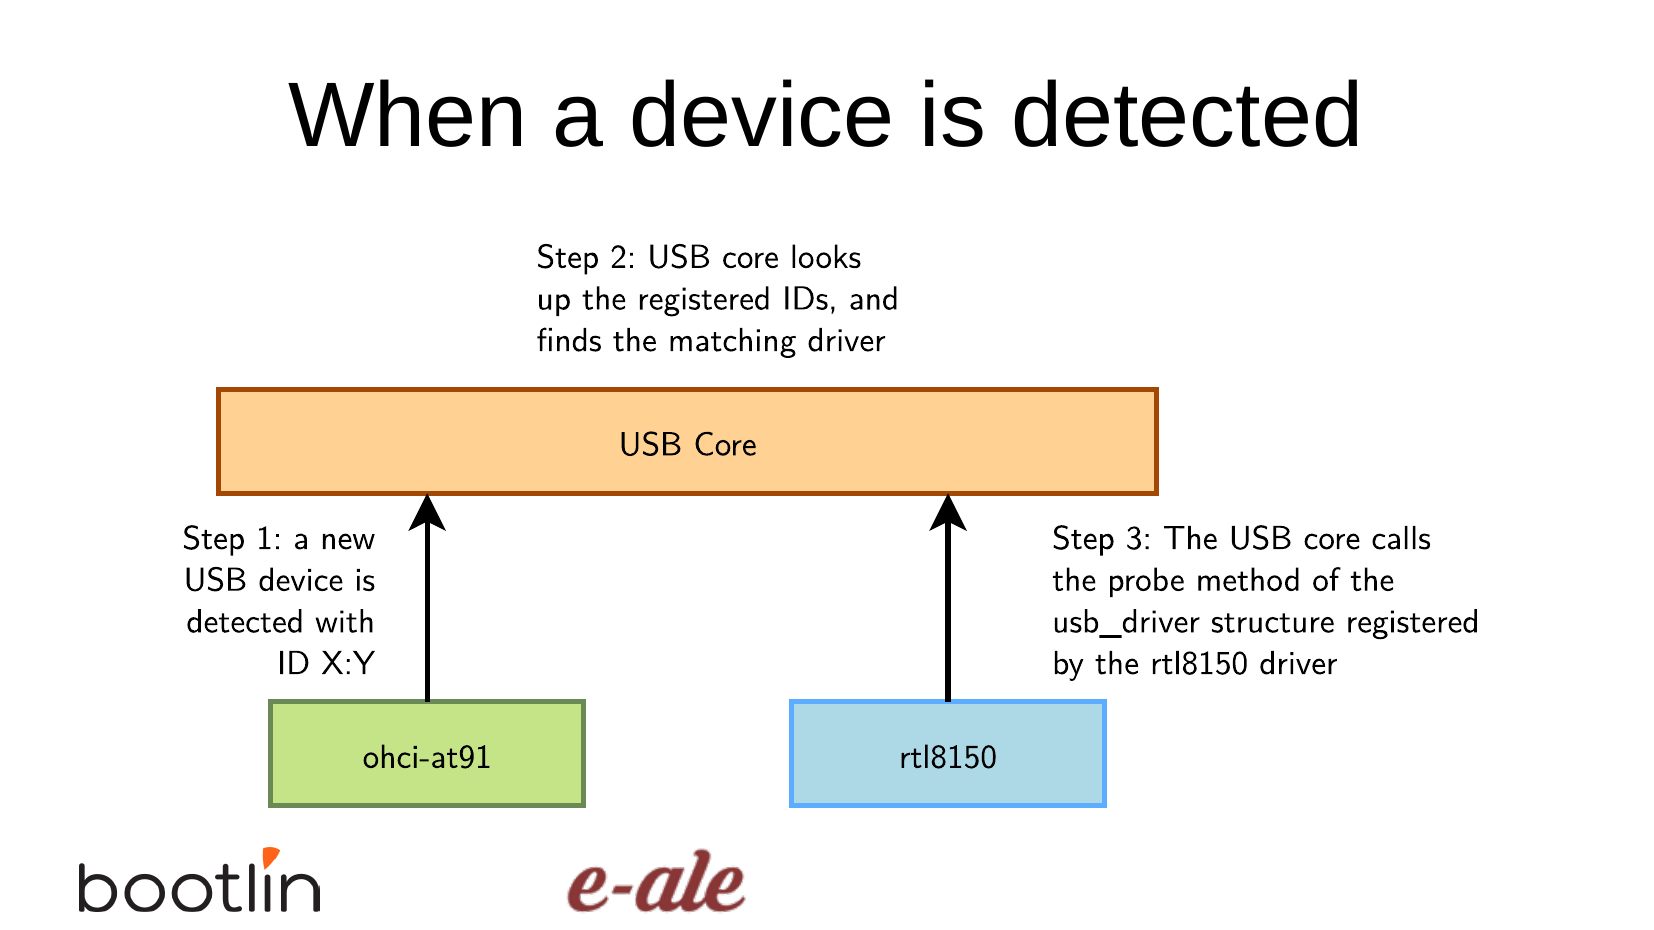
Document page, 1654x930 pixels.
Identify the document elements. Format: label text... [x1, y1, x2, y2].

picture [565, 847, 749, 915]
text_box [180, 226, 1483, 811]
title When a device is detected [82, 37, 1571, 193]
picture [79, 847, 320, 912]
